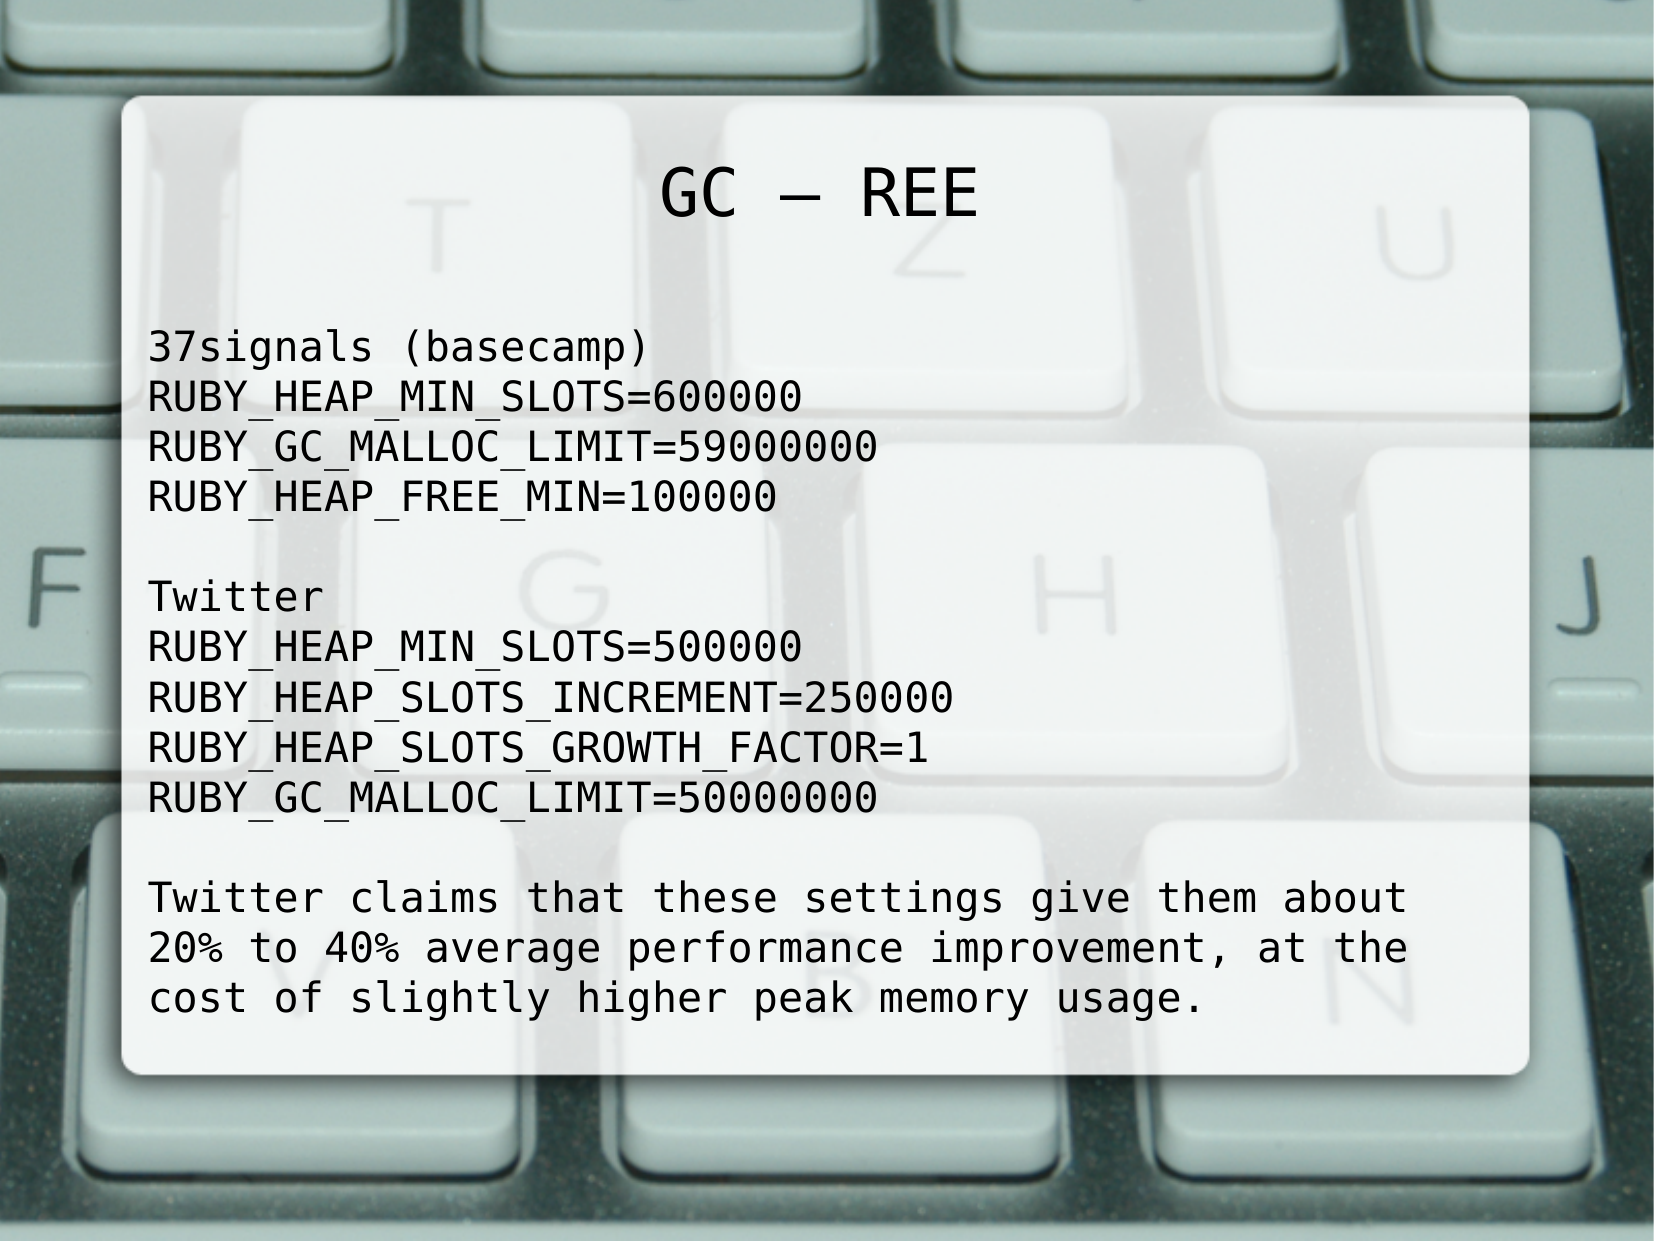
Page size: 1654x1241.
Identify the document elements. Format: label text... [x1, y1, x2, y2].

title GC – REE [135, 117, 1506, 271]
picture [0, 0, 1654, 1241]
list 37signals (basecamp) RUBY_HEAP_MIN_SLOTS=600000 RUBY_GC_MALLOC_LIMIT=59000000 RUBY_HEAP_FREE_MIN=100000 Twitter RUBY_HEAP_MIN_SLOTS=500000 RUBY_HEAP_SLOTS_INCREMENT=250000 RUBY_HEAP_SLOTS_GROWTH_FACTOR=1 RUBY_GC_MALLOC_LIMIT=50000000 Twitter claims that these settings give them about 20% to 40% average performance improvement, at the cost of slightly higher peak memory usage. [147, 315, 1506, 1066]
